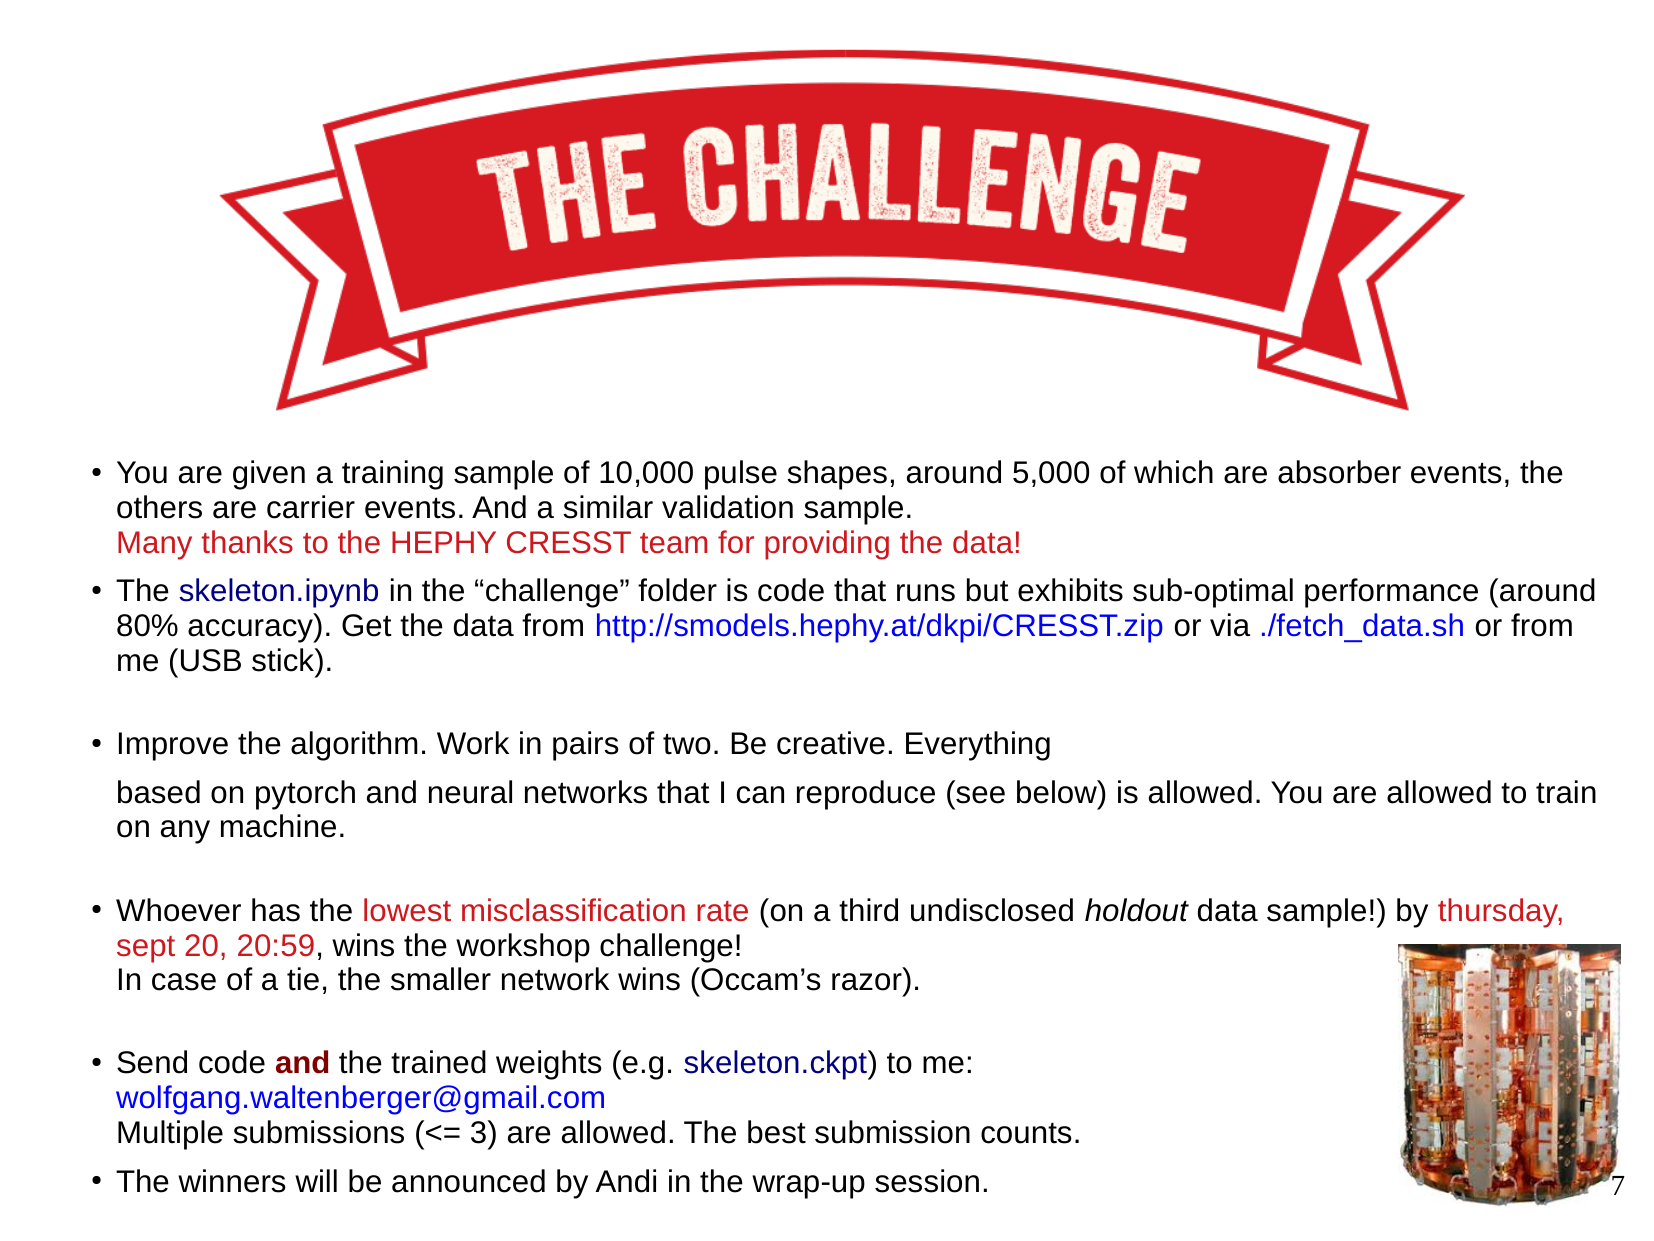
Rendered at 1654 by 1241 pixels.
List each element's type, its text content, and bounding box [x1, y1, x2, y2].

picture [1398, 944, 1621, 1208]
list You are given a training sample of 10,000 pulse shapes, around 5,000 of which are absorber events, the others are carrier events. And a similar validation sample. Many thanks to the HEPHY CRESST team for providing the data! The skeleton.ipynb in the “challenge” folder is code that runs but exhibits sub-optimal performance (around 80% accuracy). Get the data from http://smodels.hephy.at/dkpi/CRESST.zip or via ./fetch_data.sh or from me (USB stick). Improve the algorithm. Work in pairs of two. Be creative. Everything based on pytorch and neural networks that I can reproduce (see below) is allowed. You are allowed to train on any machine. Whoever has the lowest misclassification rate (on a third undisclosed holdout data sample!) by thursday, sept 20, 20:59, wins the workshop challenge! In case of a tie, the smaller network wins (Occam’s razor). Send code and the trained weights (e.g. skeleton.ckpt) to me: wolfgang.waltenberger@gmail.com Multiple submissions (<= 3) are allowed. The best submission counts. The winners will be announced by Andi in the wrap-up session. [82, 455, 1607, 1217]
picture [212, 32, 1473, 426]
